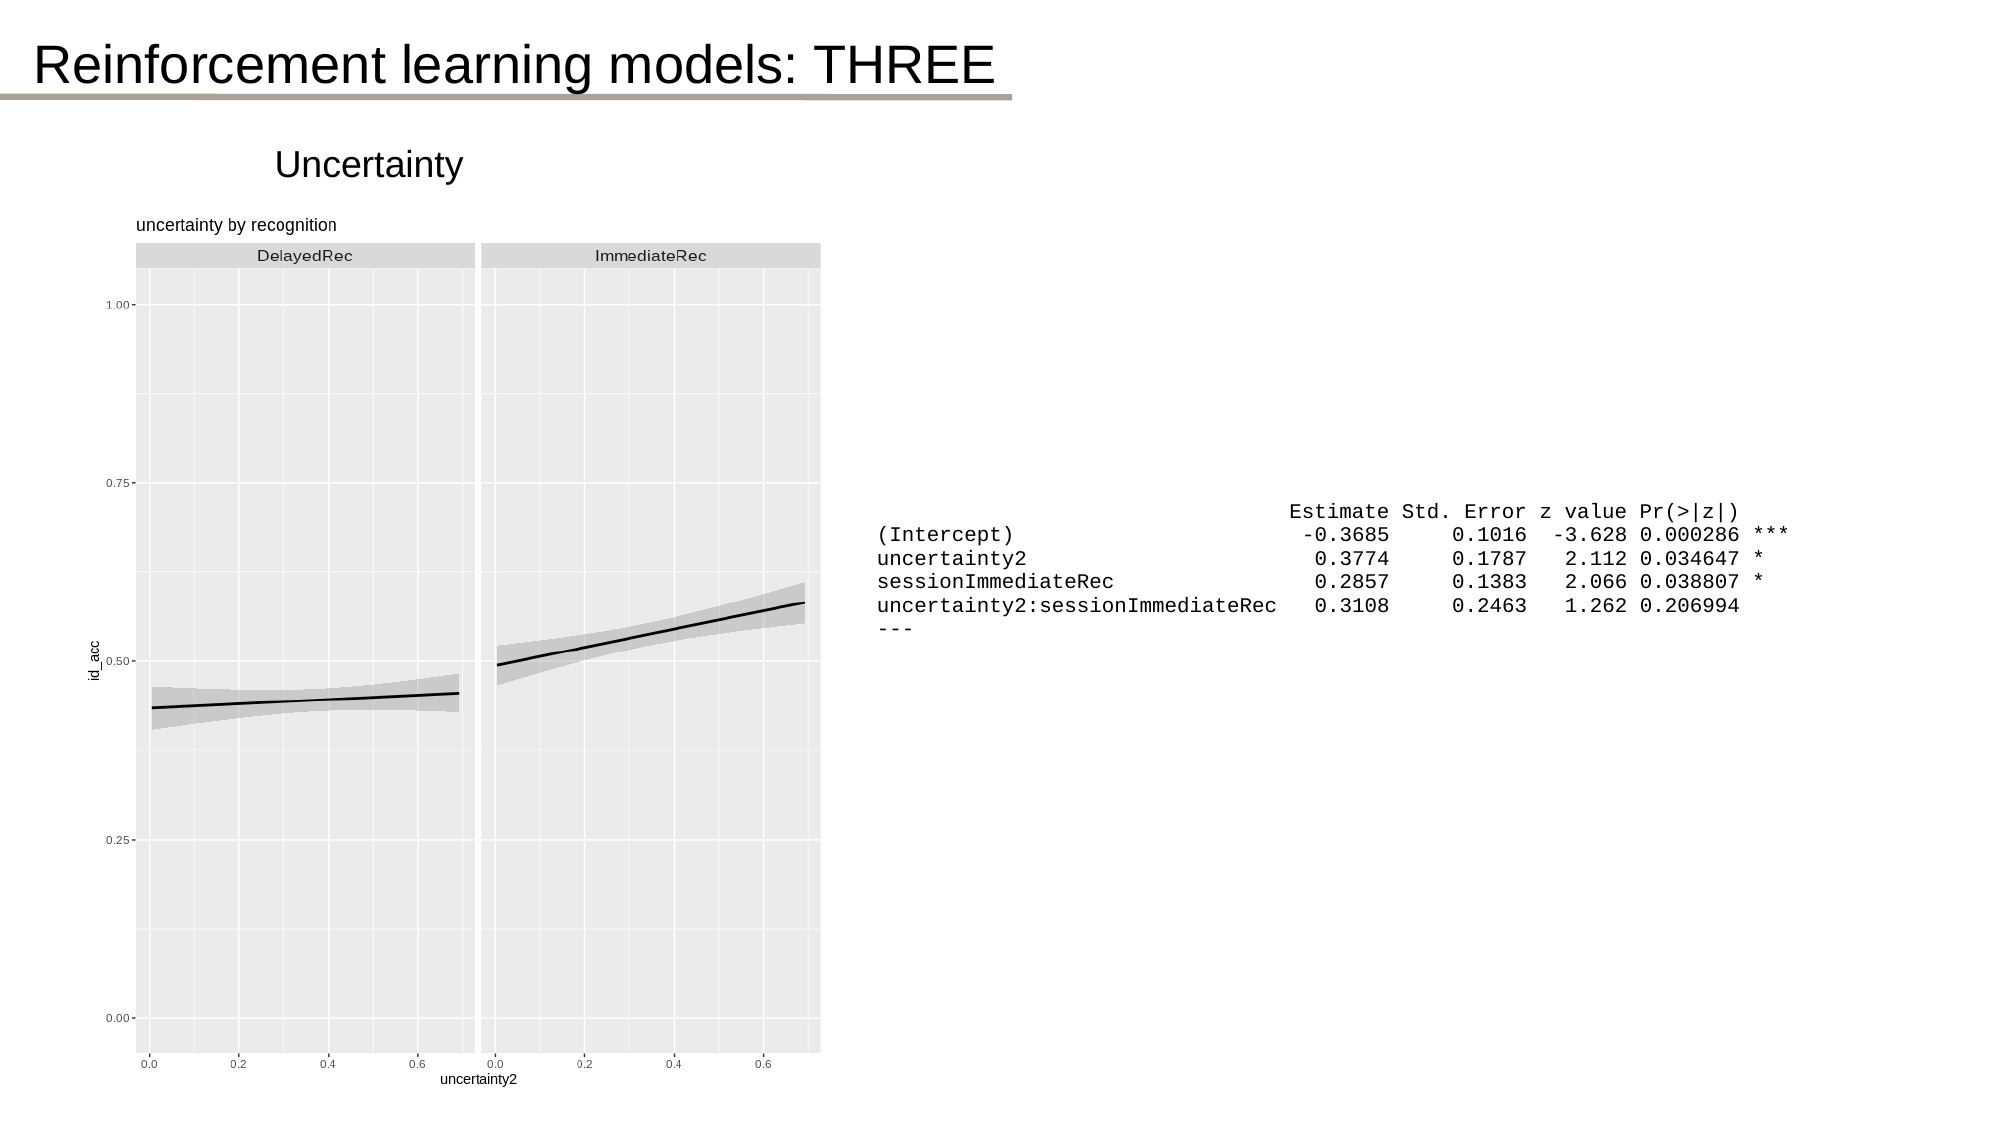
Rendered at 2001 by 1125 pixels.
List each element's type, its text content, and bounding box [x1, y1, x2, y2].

text_box Uncertainty [259, 132, 1175, 189]
picture [82, 211, 827, 1093]
text_box Reinforcement learning models: THREE [15, 27, 1921, 97]
text_box Estimate Std. Error z value Pr(>|z|) (Intercept) -0.3685 0.1016 -3.628 0.000286 *** uncertainty2 0.3774 0.1787 2.112 0.034647 * sessionImmediateRec 0.2857 0.1383 2.066 0.038807 * uncertainty2:sessionImmediateRec 0.3108 0.2463 1.262 0.206994 --- [862, 493, 1805, 650]
